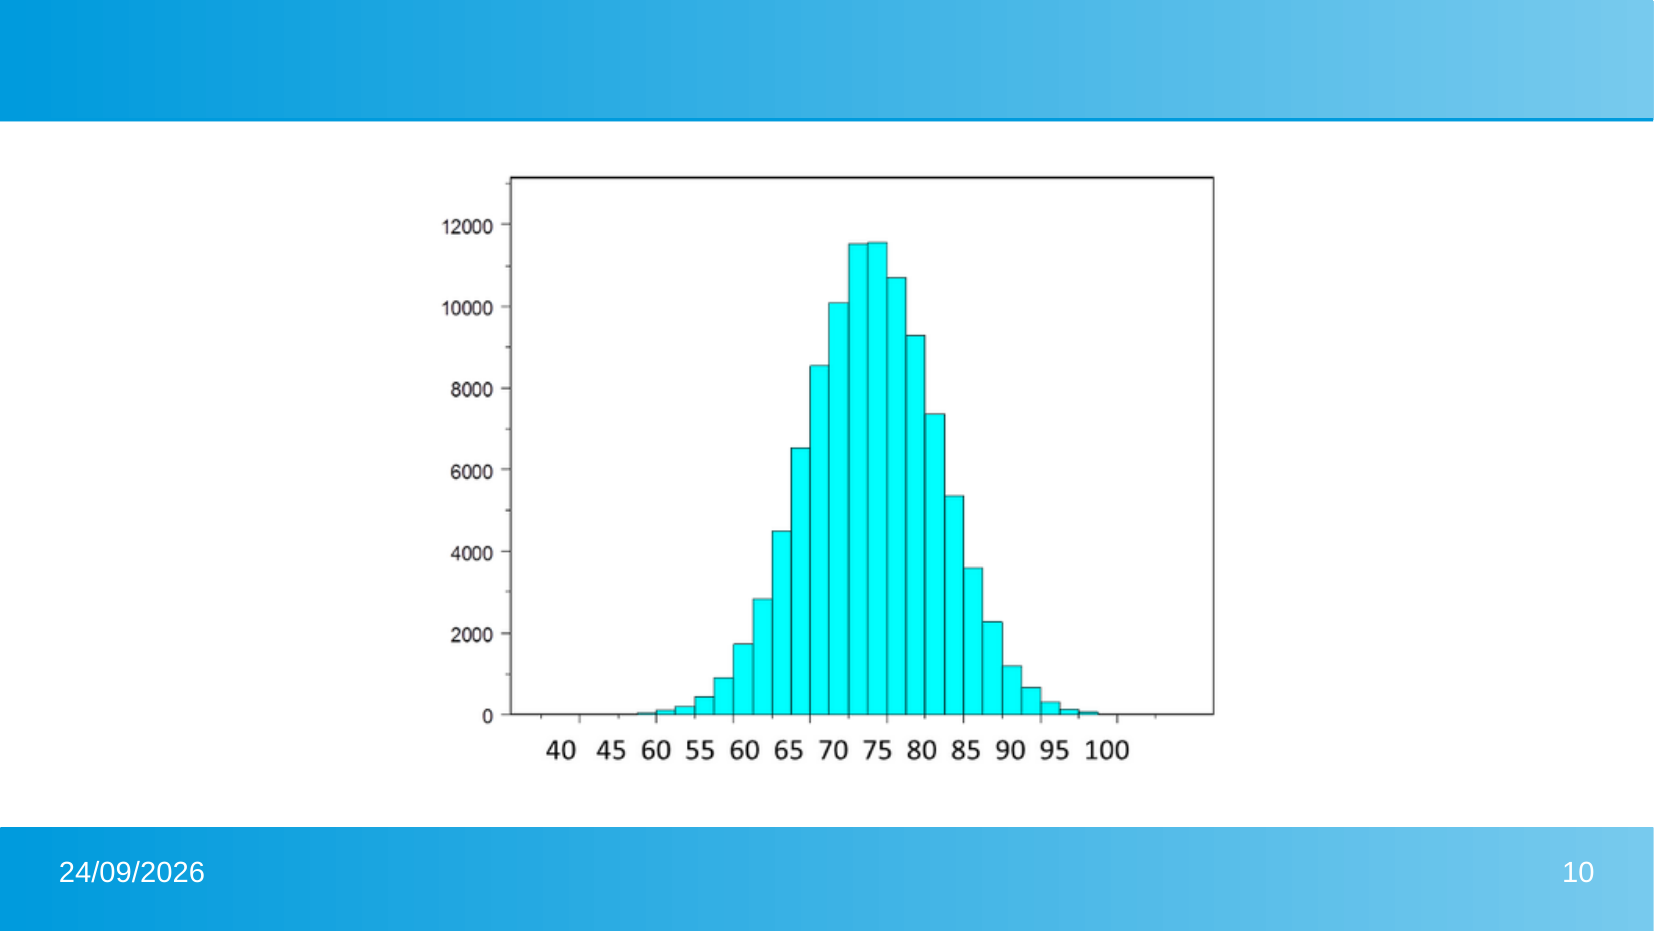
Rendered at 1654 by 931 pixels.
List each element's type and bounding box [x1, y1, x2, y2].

picture [431, 163, 1232, 770]
